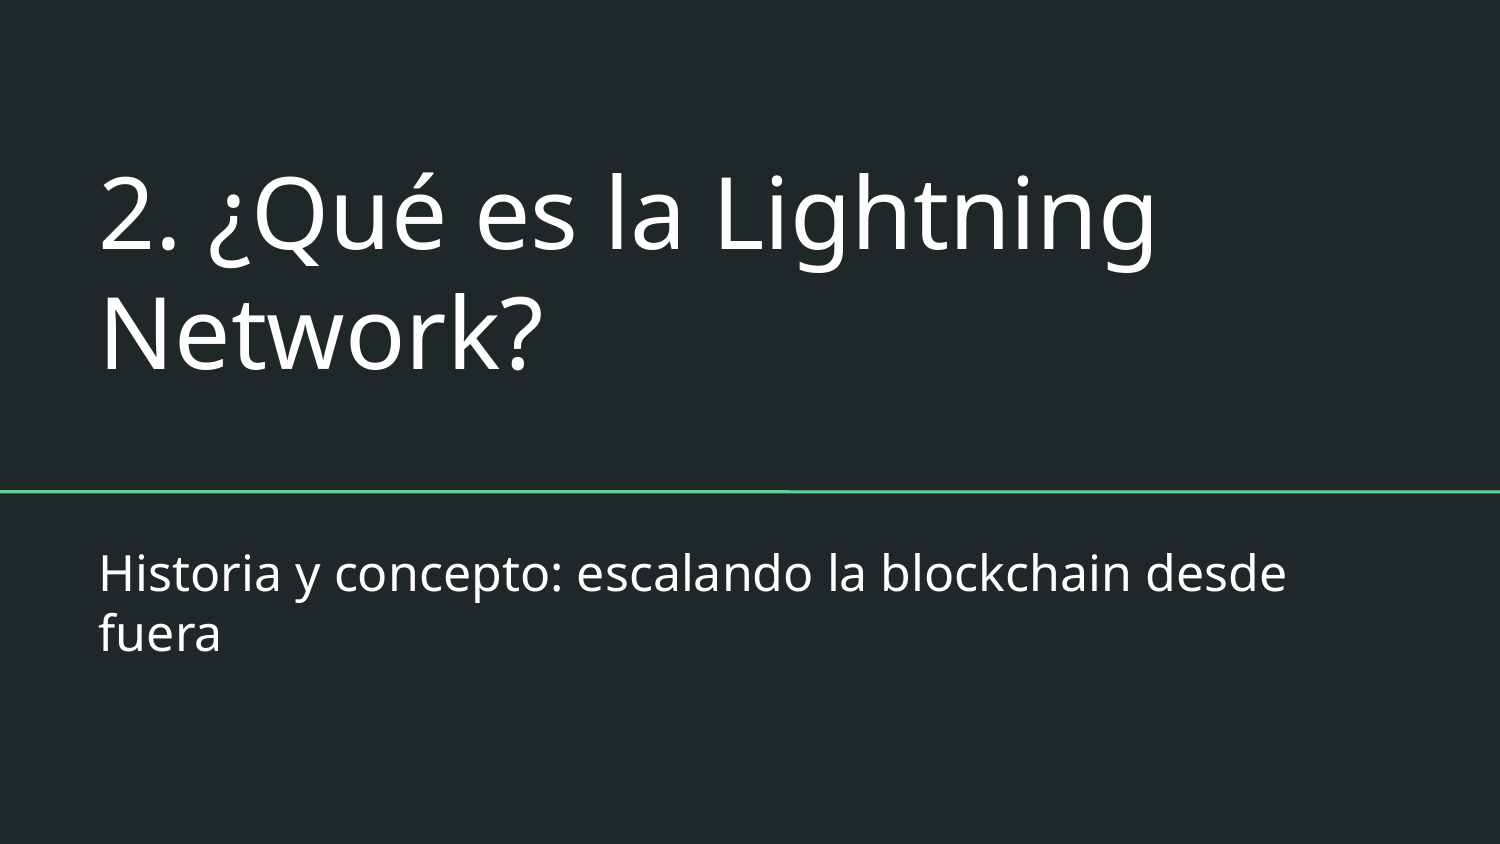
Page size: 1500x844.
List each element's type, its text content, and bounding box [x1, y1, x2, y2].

text_box Historia y concepto: escalando la blockchain desde fuera [83, 525, 1417, 630]
text_box 2. ¿Qué es la Lightning Network? [83, 143, 1417, 405]
